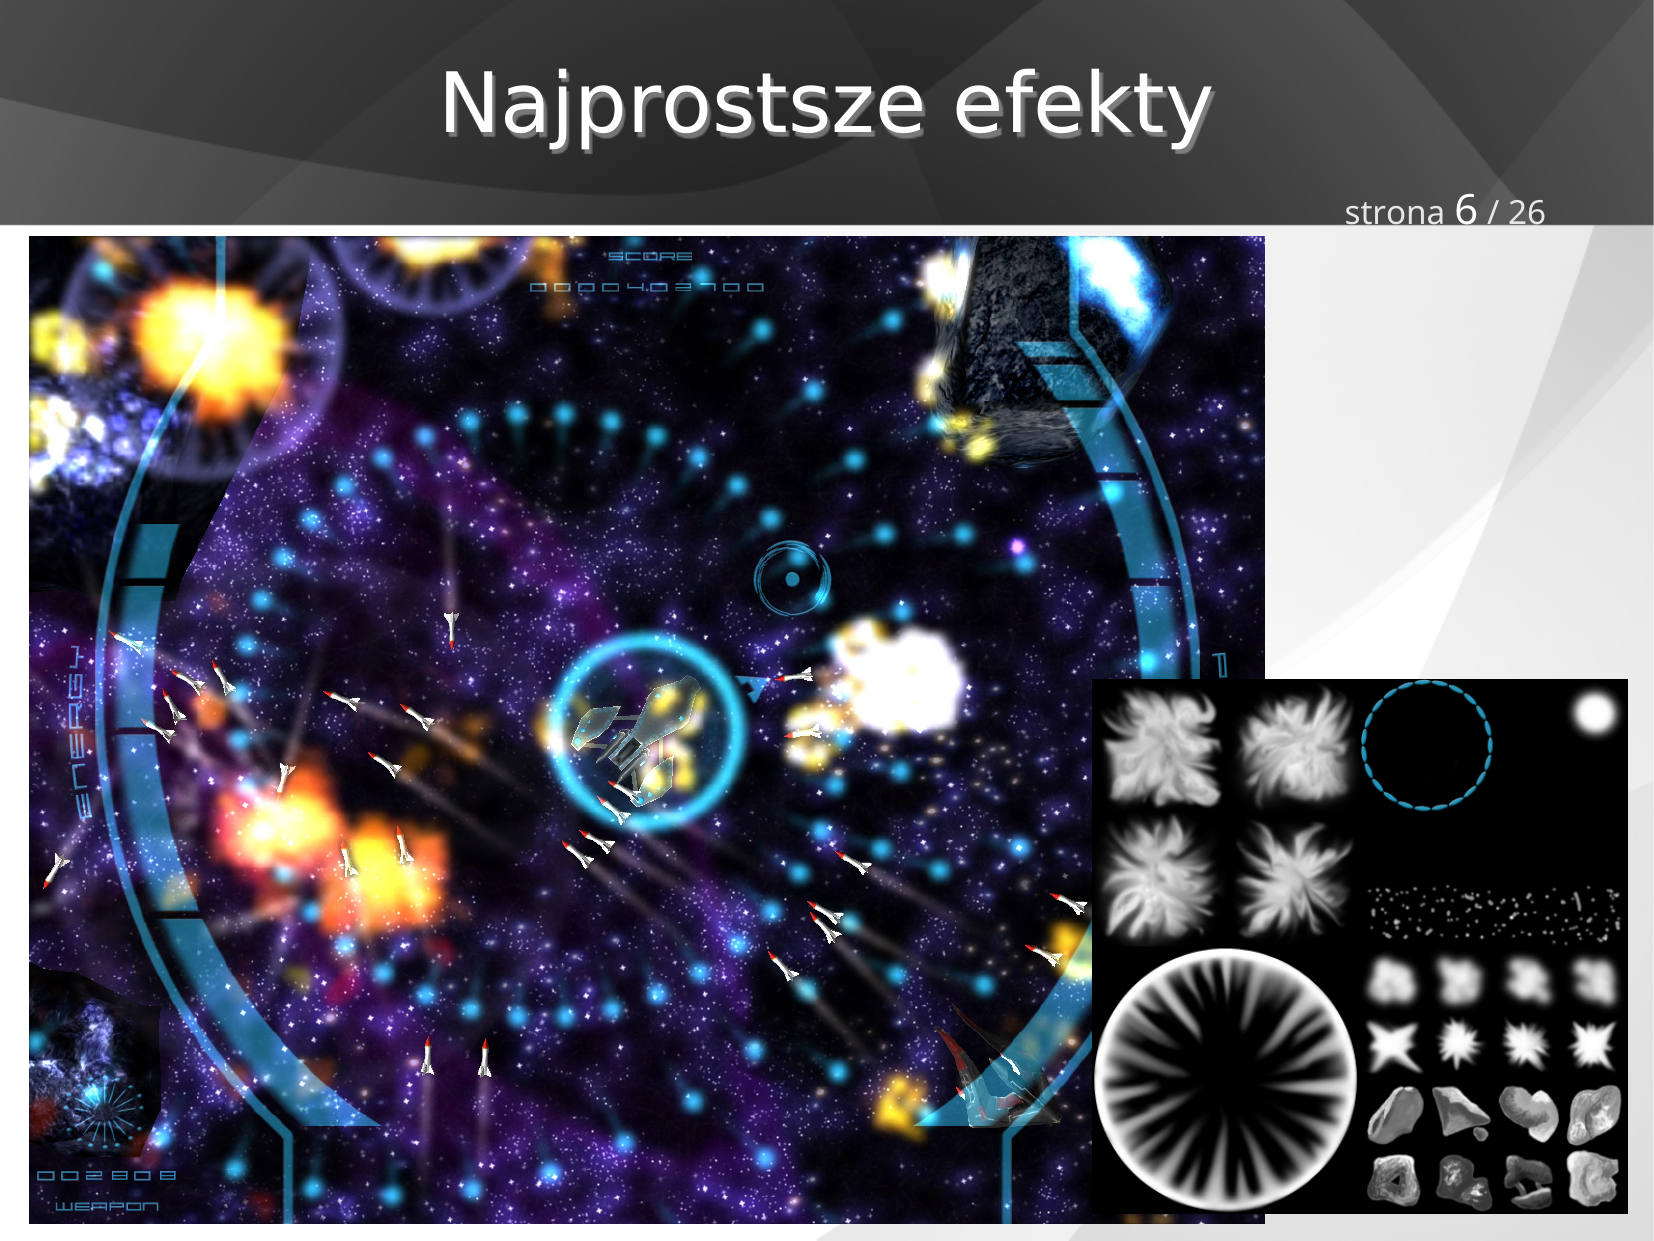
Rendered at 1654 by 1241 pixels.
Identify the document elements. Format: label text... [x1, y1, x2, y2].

picture [0, 208, 1654, 1241]
title Najprostsze efekty [0, 0, 1654, 208]
text_box strona <numer> / 26 [1381, 172, 1654, 247]
